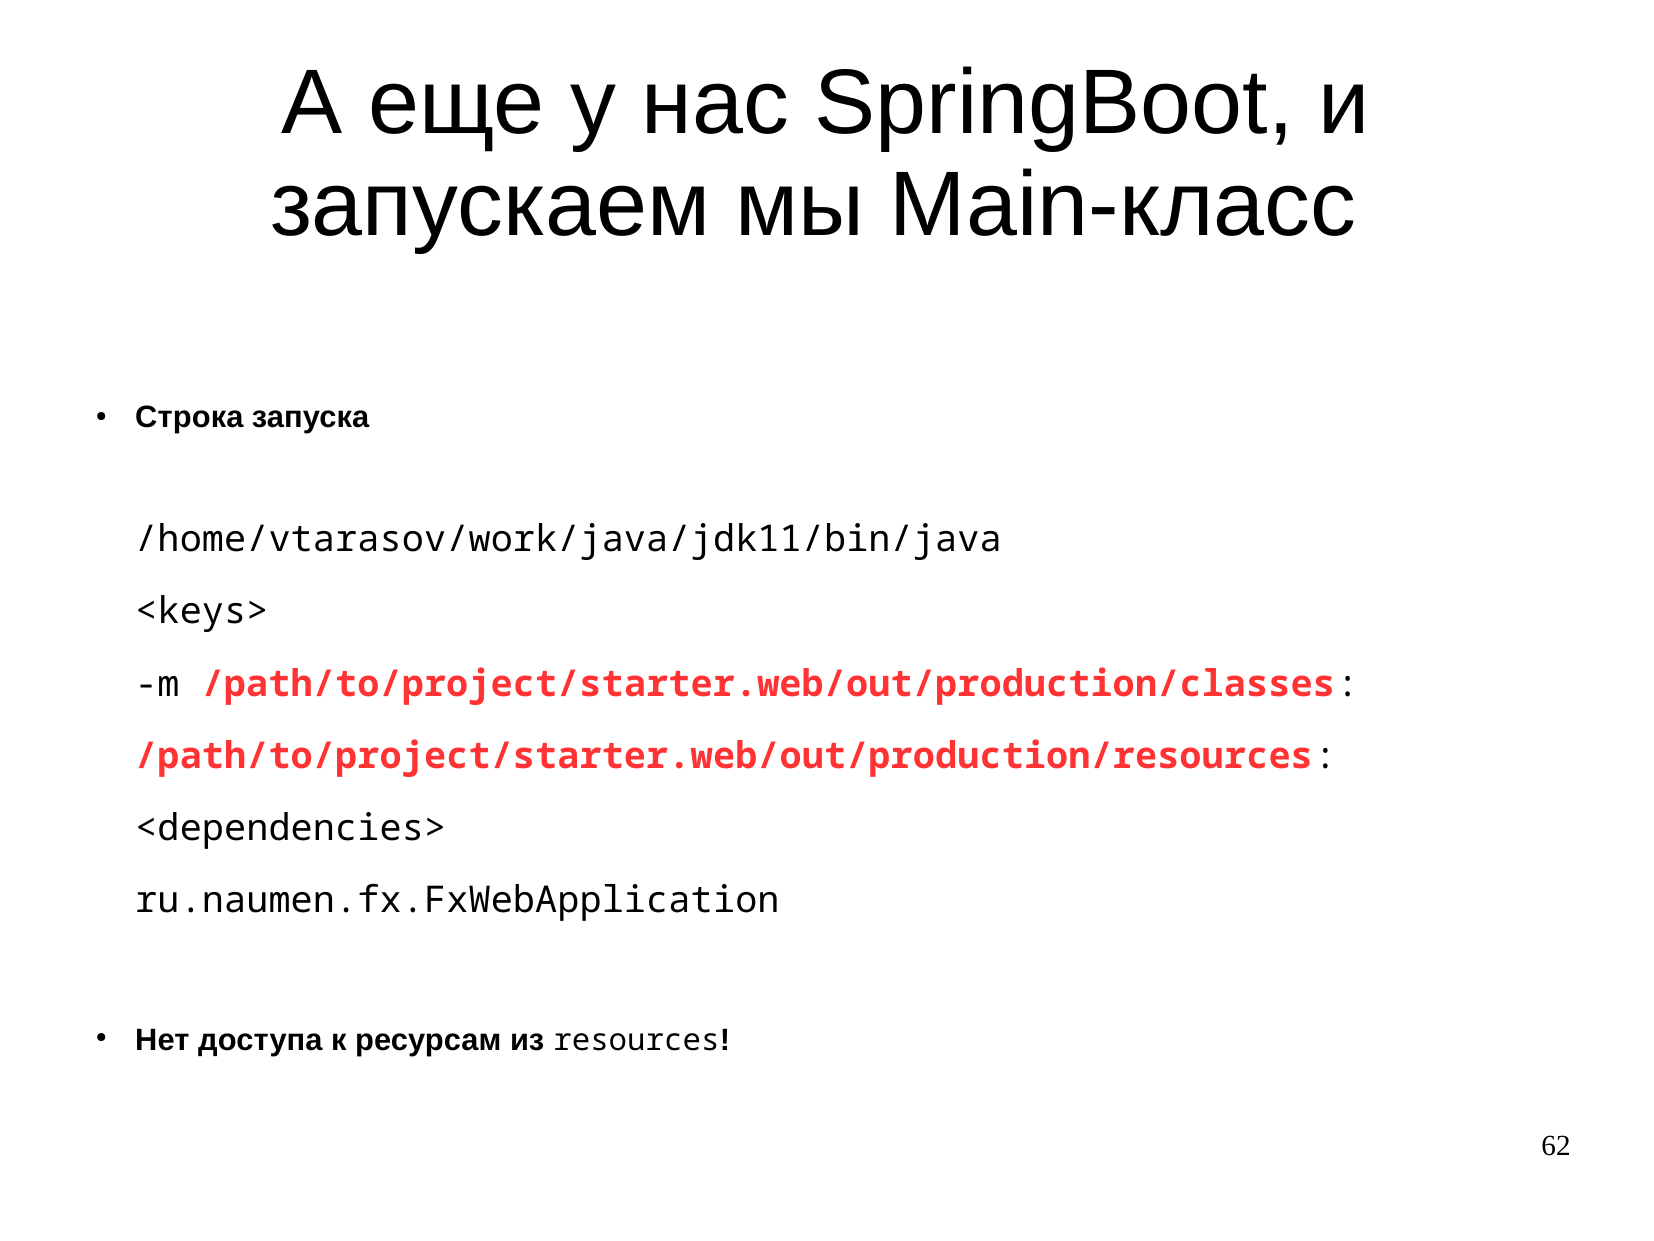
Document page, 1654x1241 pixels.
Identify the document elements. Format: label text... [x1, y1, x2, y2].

title А еще у нас SpringBoot, и запускаем мы Main-класс [82, 49, 1571, 257]
list Строка запуска /home/vtarasov/work/java/jdk11/bin/java <keys> -m /path/to/project/starter.web/out/production/classes: /path/to/project/starter.web/out/production/resources: <dependencies> ru.naumen.fx.FxWebApplication Нет доступа к ресурсам из resources! [82, 343, 1571, 1063]
